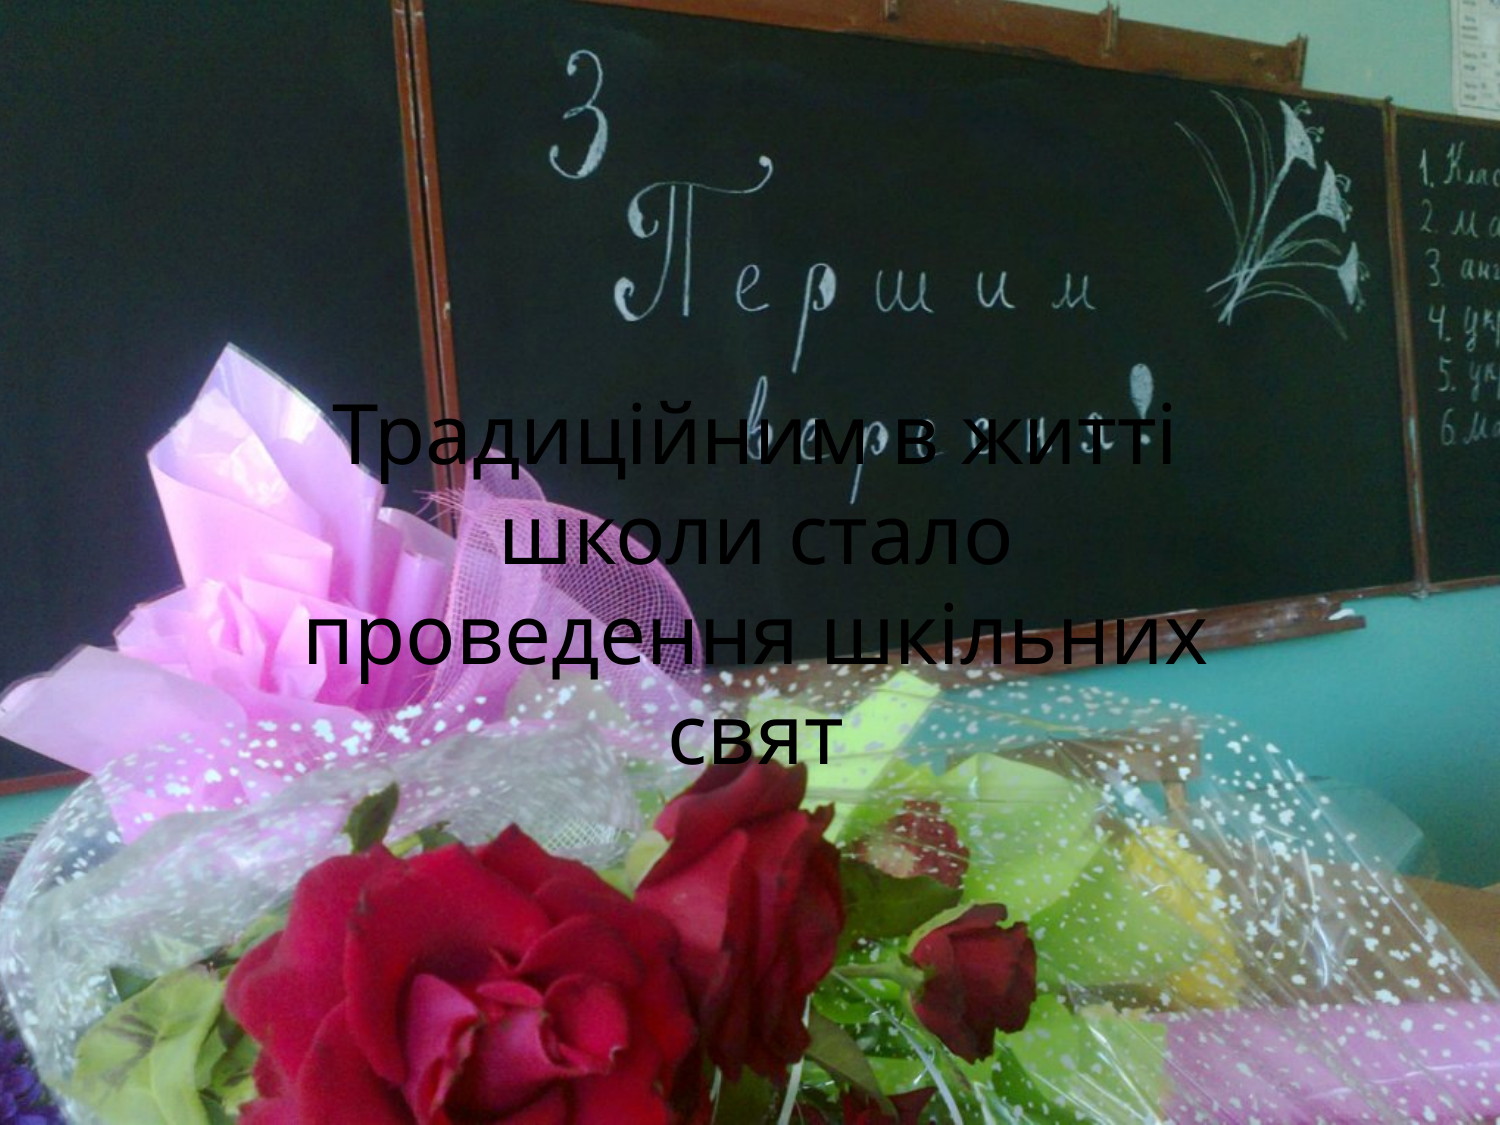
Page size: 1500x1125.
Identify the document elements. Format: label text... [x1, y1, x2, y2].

picture [0, 0, 1500, 1125]
text_box Традиційним в житті школи стало проведення шкільних свят [230, 373, 1282, 789]
